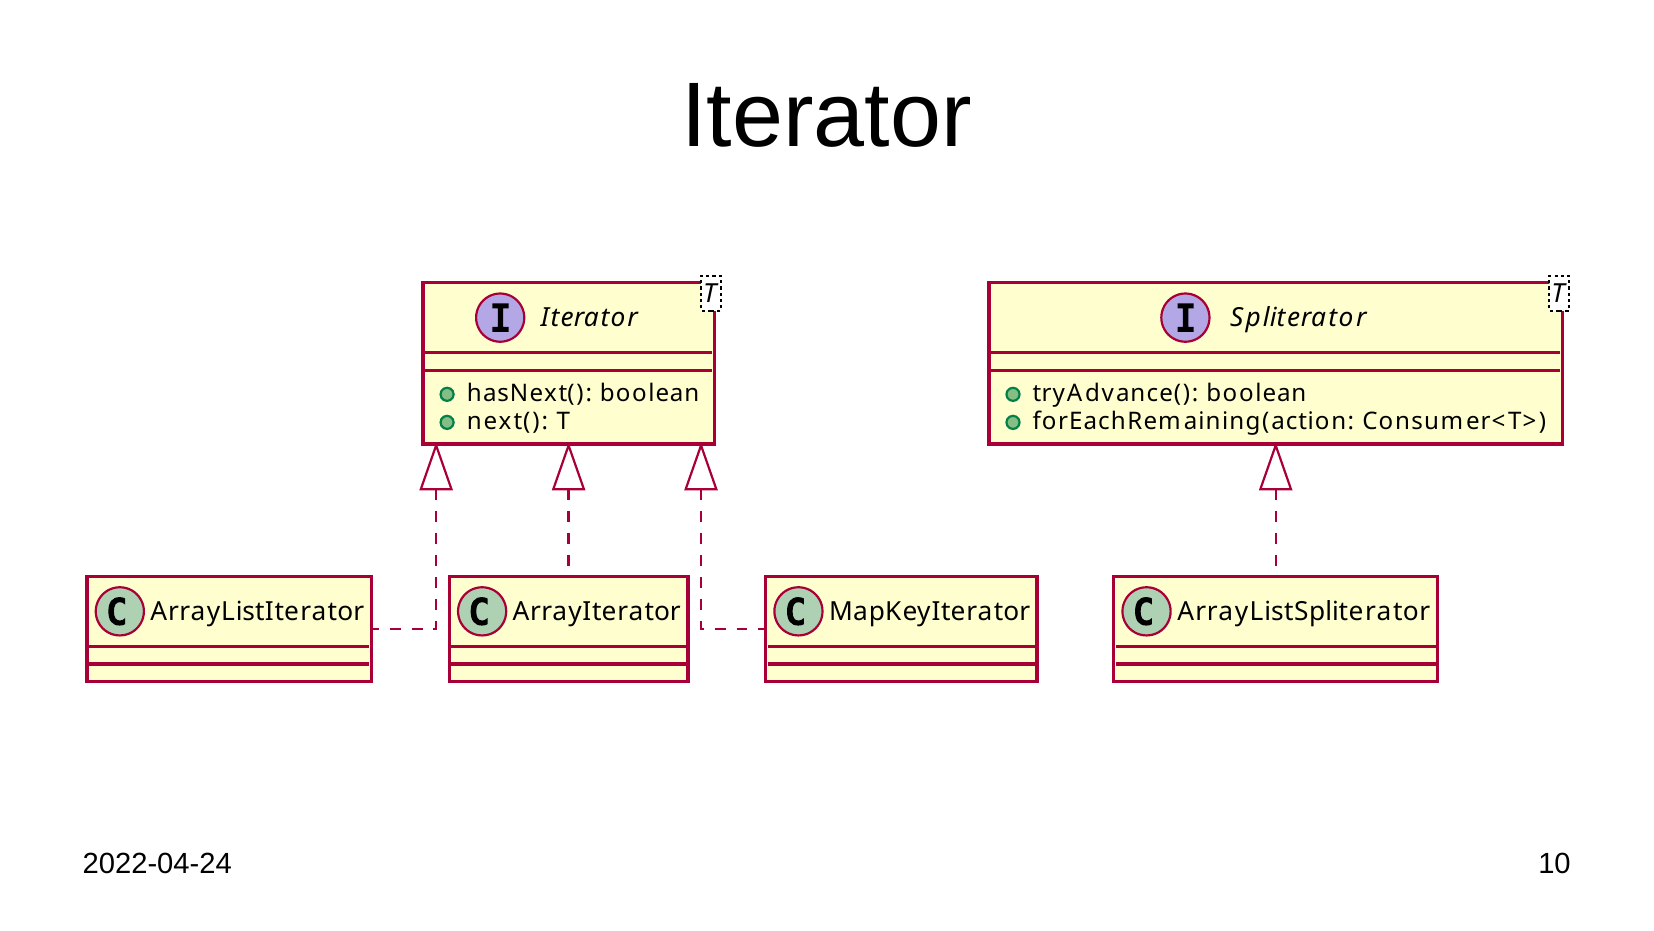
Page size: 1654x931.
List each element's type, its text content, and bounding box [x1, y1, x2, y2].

picture [70, 259, 1587, 697]
title Iterator [82, 37, 1571, 193]
